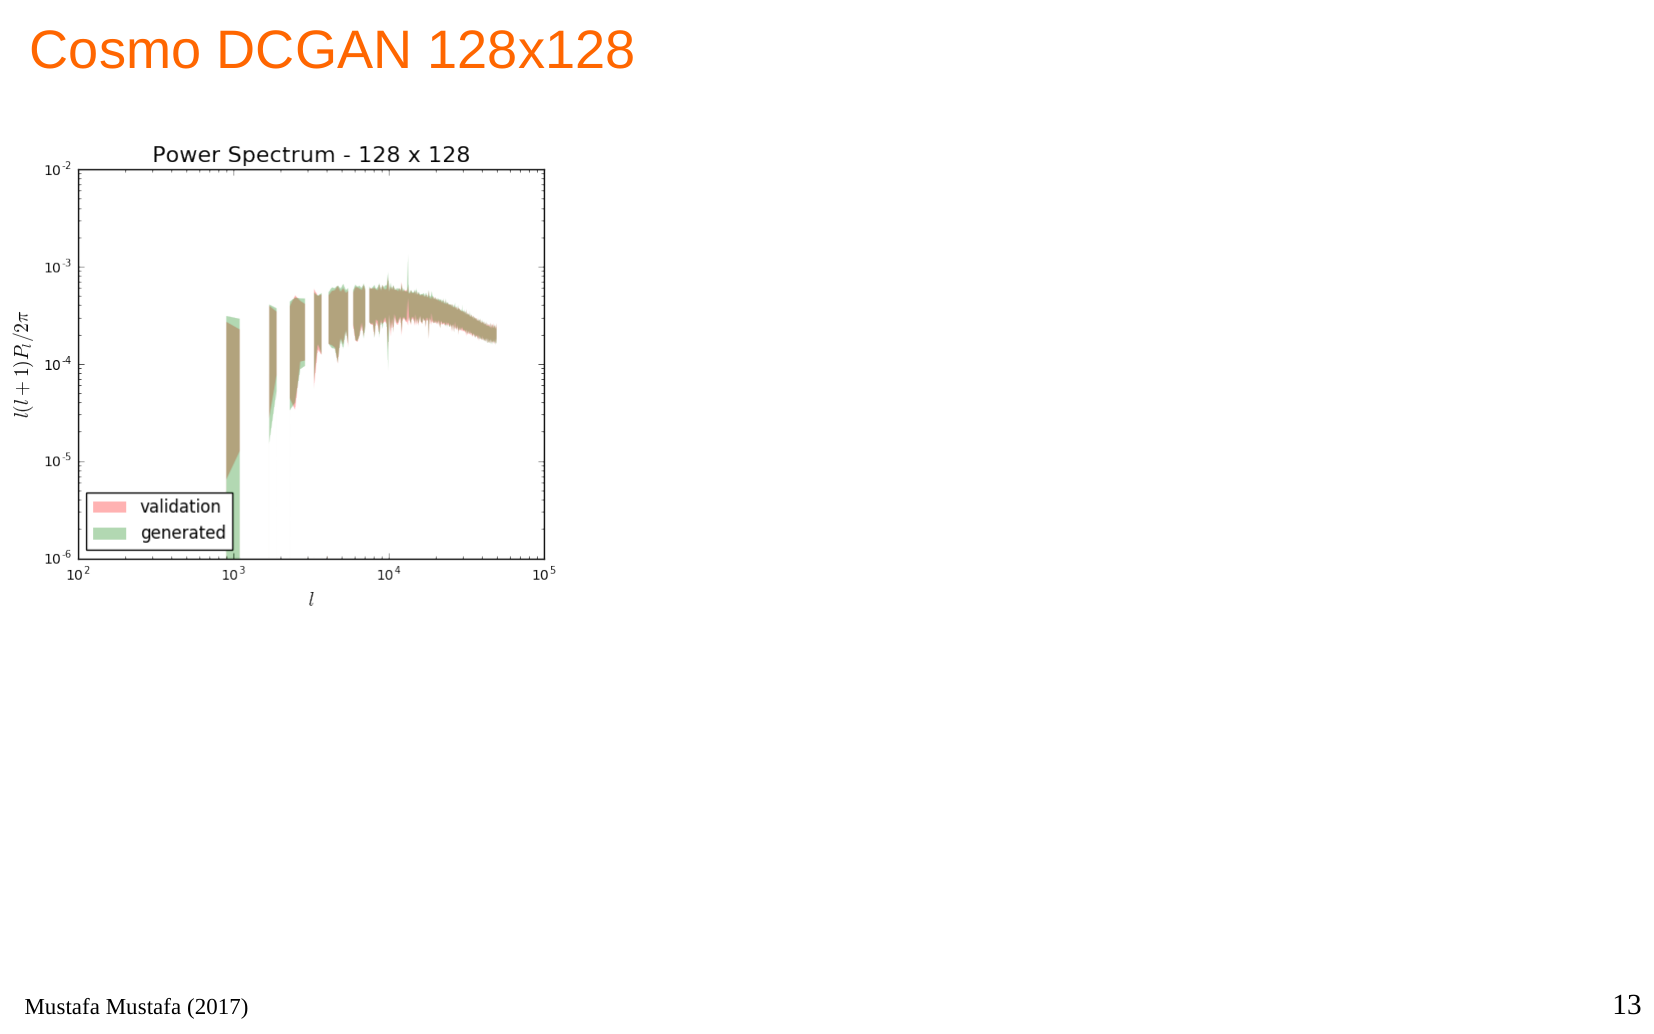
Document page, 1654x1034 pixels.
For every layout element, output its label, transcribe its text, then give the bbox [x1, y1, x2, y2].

picture [3, 119, 604, 621]
title Cosmo DCGAN 128x128 [29, 17, 1621, 82]
